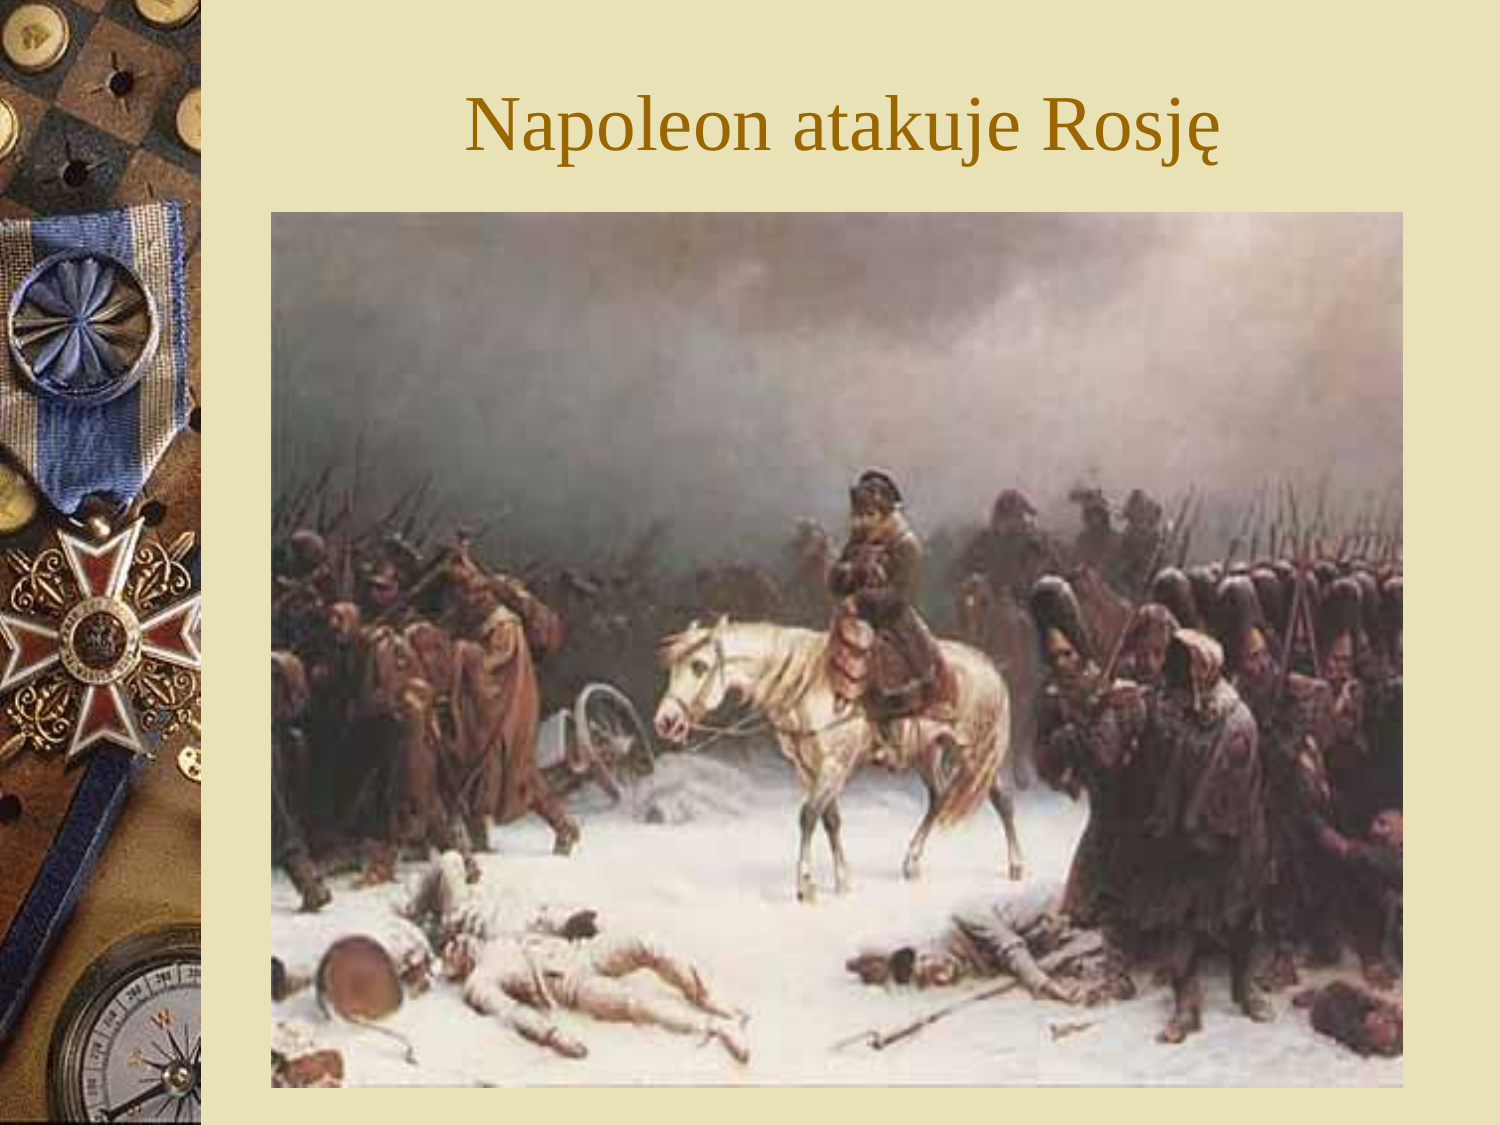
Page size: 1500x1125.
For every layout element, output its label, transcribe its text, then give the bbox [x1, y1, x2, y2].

picture [0, 0, 201, 1125]
picture [271, 212, 1403, 1088]
text_box Napoleon atakuje Rosję [224, 24, 1462, 213]
